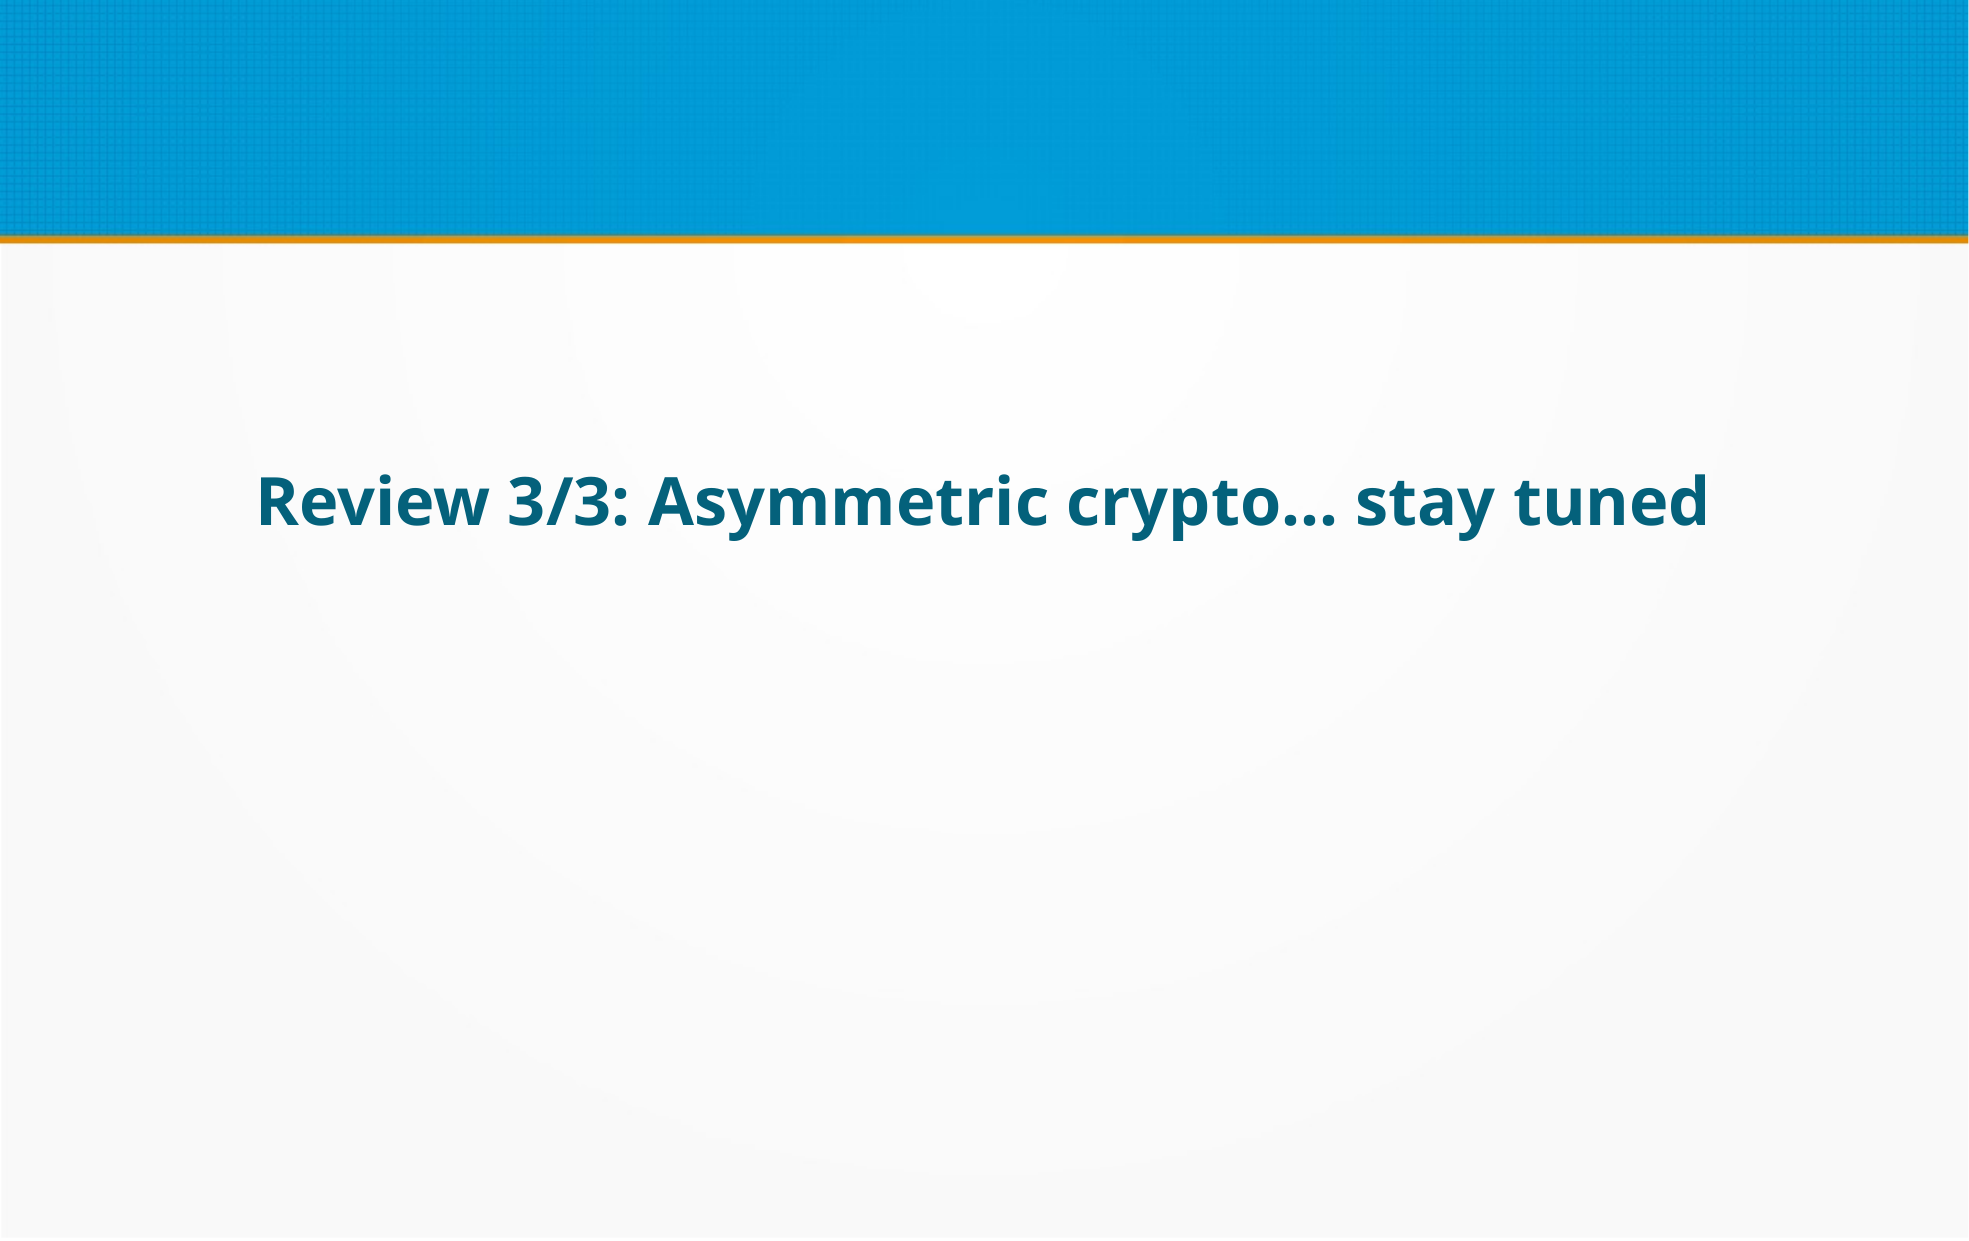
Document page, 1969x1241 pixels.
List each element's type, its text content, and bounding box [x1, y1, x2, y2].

picture [0, 233, 1969, 1241]
subtitle Review 3/3: Asymmetric crypto… stay tuned [98, 19, 1870, 980]
